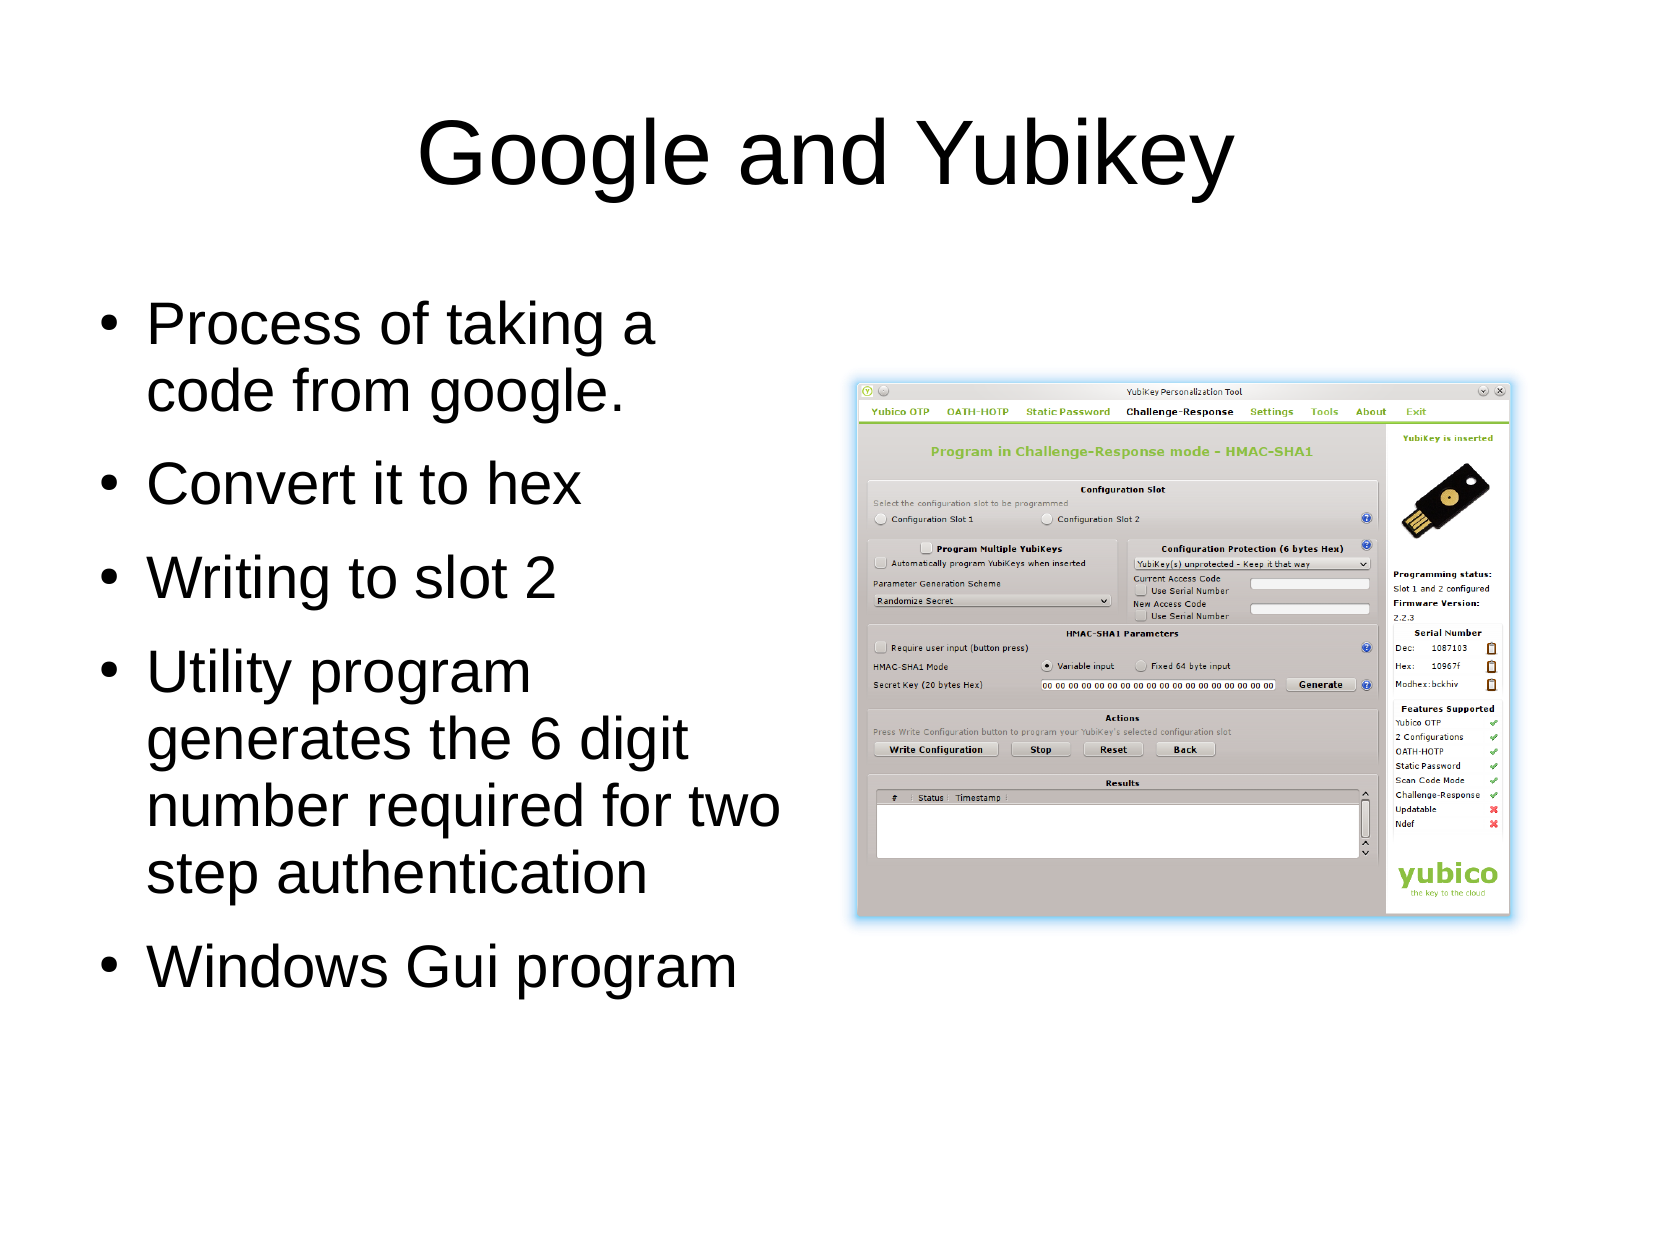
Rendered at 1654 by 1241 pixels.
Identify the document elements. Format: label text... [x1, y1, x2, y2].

list Process of taking a code from google. Convert it to hex Writing to slot 2 Utility program generates the 6 digit number required for two step authentication Windows Gui program [82, 290, 793, 1010]
title Google and Yubikey [82, 49, 1571, 257]
picture [828, 354, 1539, 945]
